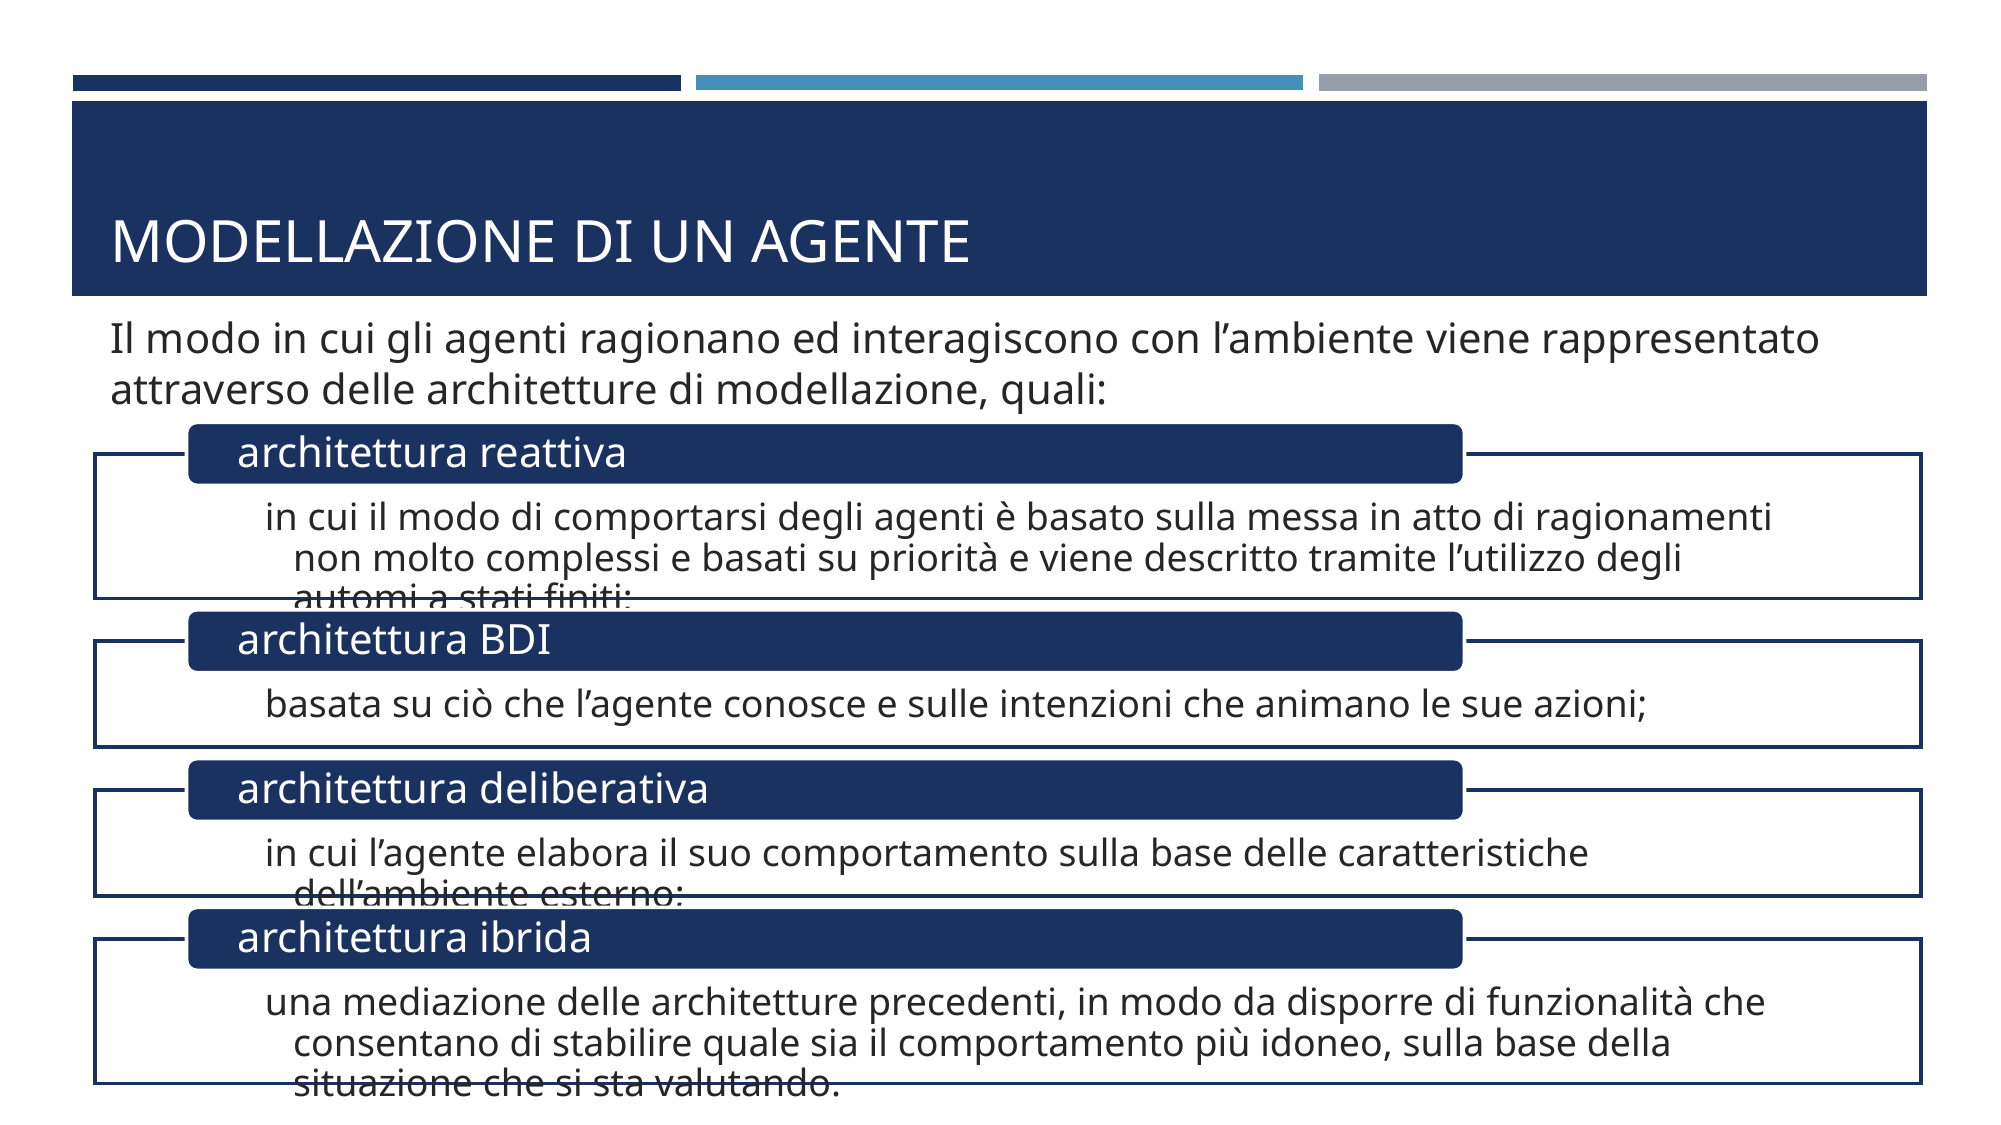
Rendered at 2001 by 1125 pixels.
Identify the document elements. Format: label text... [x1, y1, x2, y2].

text_box architettura BDI [186, 609, 1465, 673]
text_box una mediazione delle architetture precedenti, in modo da disporre di funzionalità che consentano di stabilire quale sia il comportamento più idoneo, sulla base della situazione che si sta valutando. [95, 938, 1921, 1084]
text_box basata su ciò che l’agente conosce e sulle intenzioni che animano le sue azioni; [95, 641, 1921, 748]
text_box architettura ibrida [186, 907, 1465, 971]
text_box architettura deliberativa [186, 758, 1465, 822]
list Il modo in cui gli agenti ragionano ed interagiscono con l’ambiente viene rappresentato attraverso delle architetture di modellazione, quali: [95, 302, 1905, 423]
text_box in cui il modo di comportarsi degli agenti è basato sulla messa in atto di ragionamenti non molto complessi e basati su priorità e viene descritto tramite l’utilizzo degli automi a stati finiti; [95, 453, 1921, 599]
text_box in cui l’agente elabora il suo comportamento sulla base delle caratteristiche dell’ambiente esterno; [95, 790, 1921, 896]
title Modellazione di un agente [95, 115, 1905, 282]
text_box architettura reattiva [186, 422, 1465, 486]
